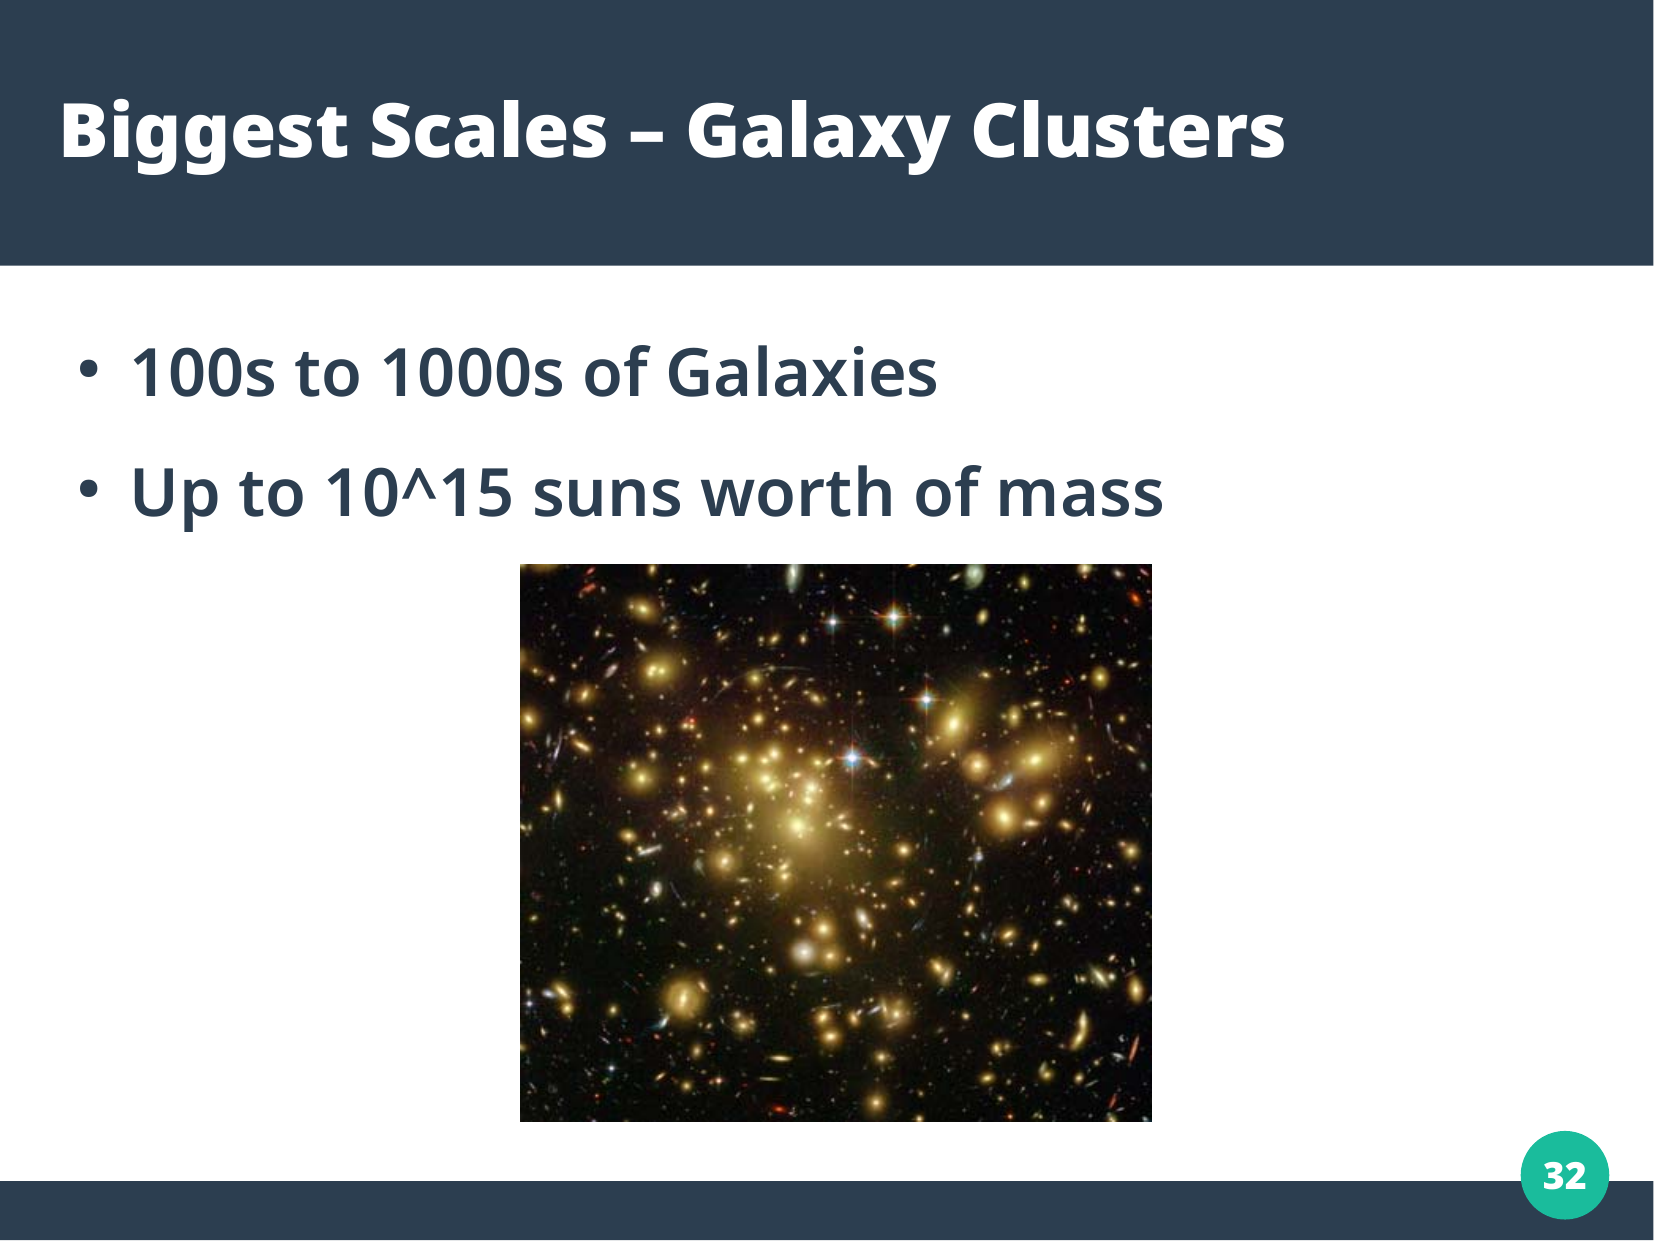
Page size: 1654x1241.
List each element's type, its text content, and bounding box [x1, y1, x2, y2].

list 100s to 1000s of Galaxies Up to 10^15 suns worth of mass [59, 324, 1595, 1152]
picture [520, 564, 1152, 1123]
title Biggest Scales – Galaxy Clusters [59, 49, 1595, 207]
